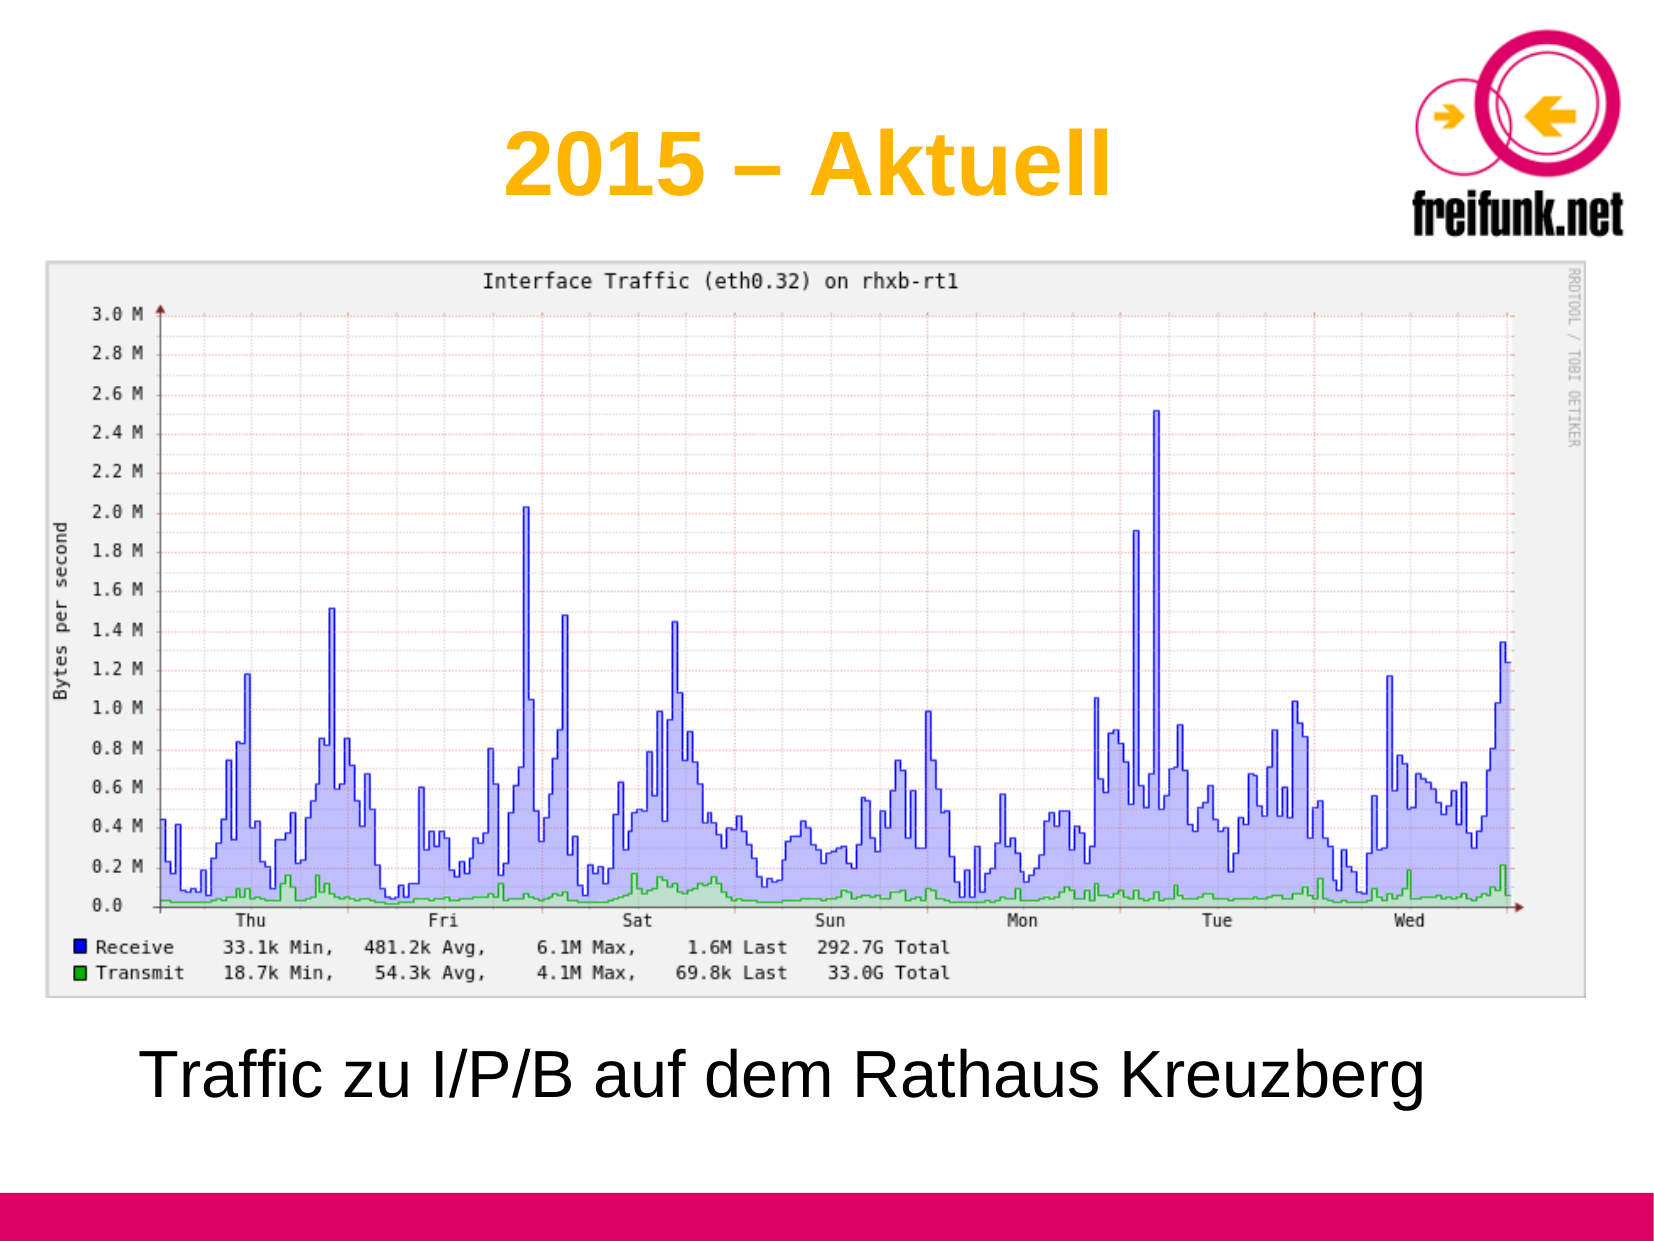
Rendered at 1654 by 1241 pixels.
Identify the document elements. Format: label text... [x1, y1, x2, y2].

picture [45, 0, 1654, 999]
list Traffic zu I/P/B auf dem Rathaus Kreuzberg [82, 1027, 1570, 1162]
title 2015 – Aktuell [212, 53, 1406, 260]
